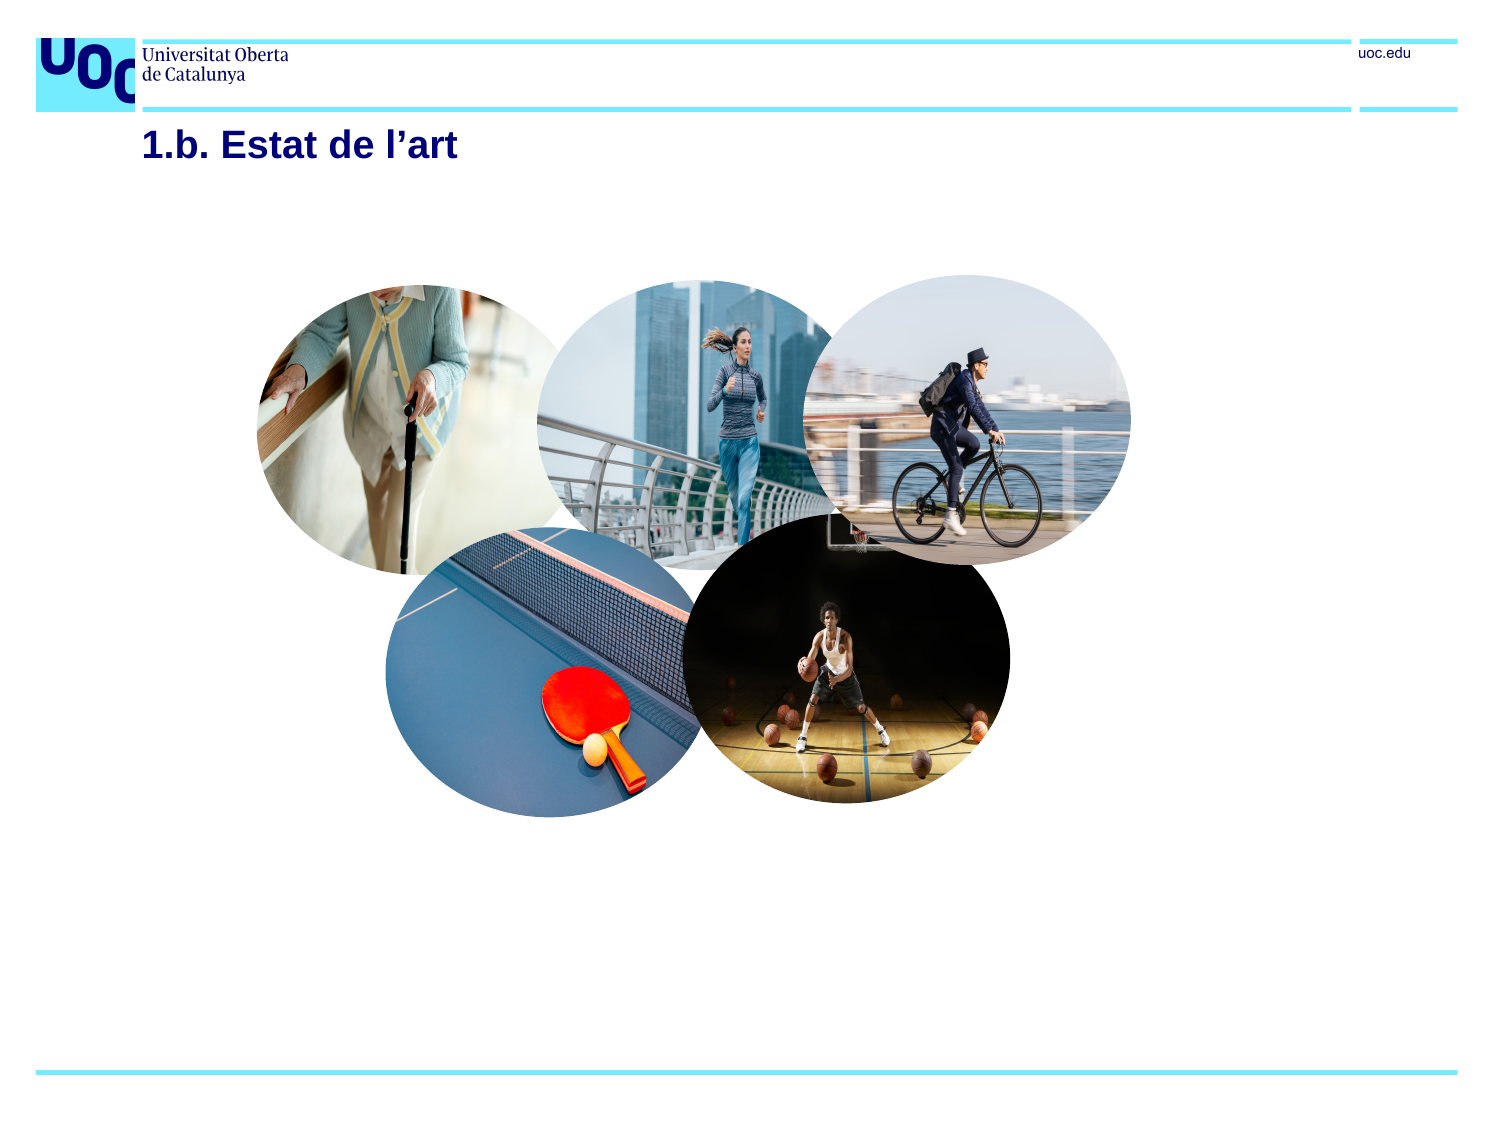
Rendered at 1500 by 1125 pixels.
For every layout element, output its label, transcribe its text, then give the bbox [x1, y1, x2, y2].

picture [36, 38, 135, 112]
title 1.b. Estat de l’art [126, 104, 1353, 276]
picture [1359, 47, 1410, 58]
picture [142, 47, 254, 84]
text_box [256, 275, 1131, 818]
